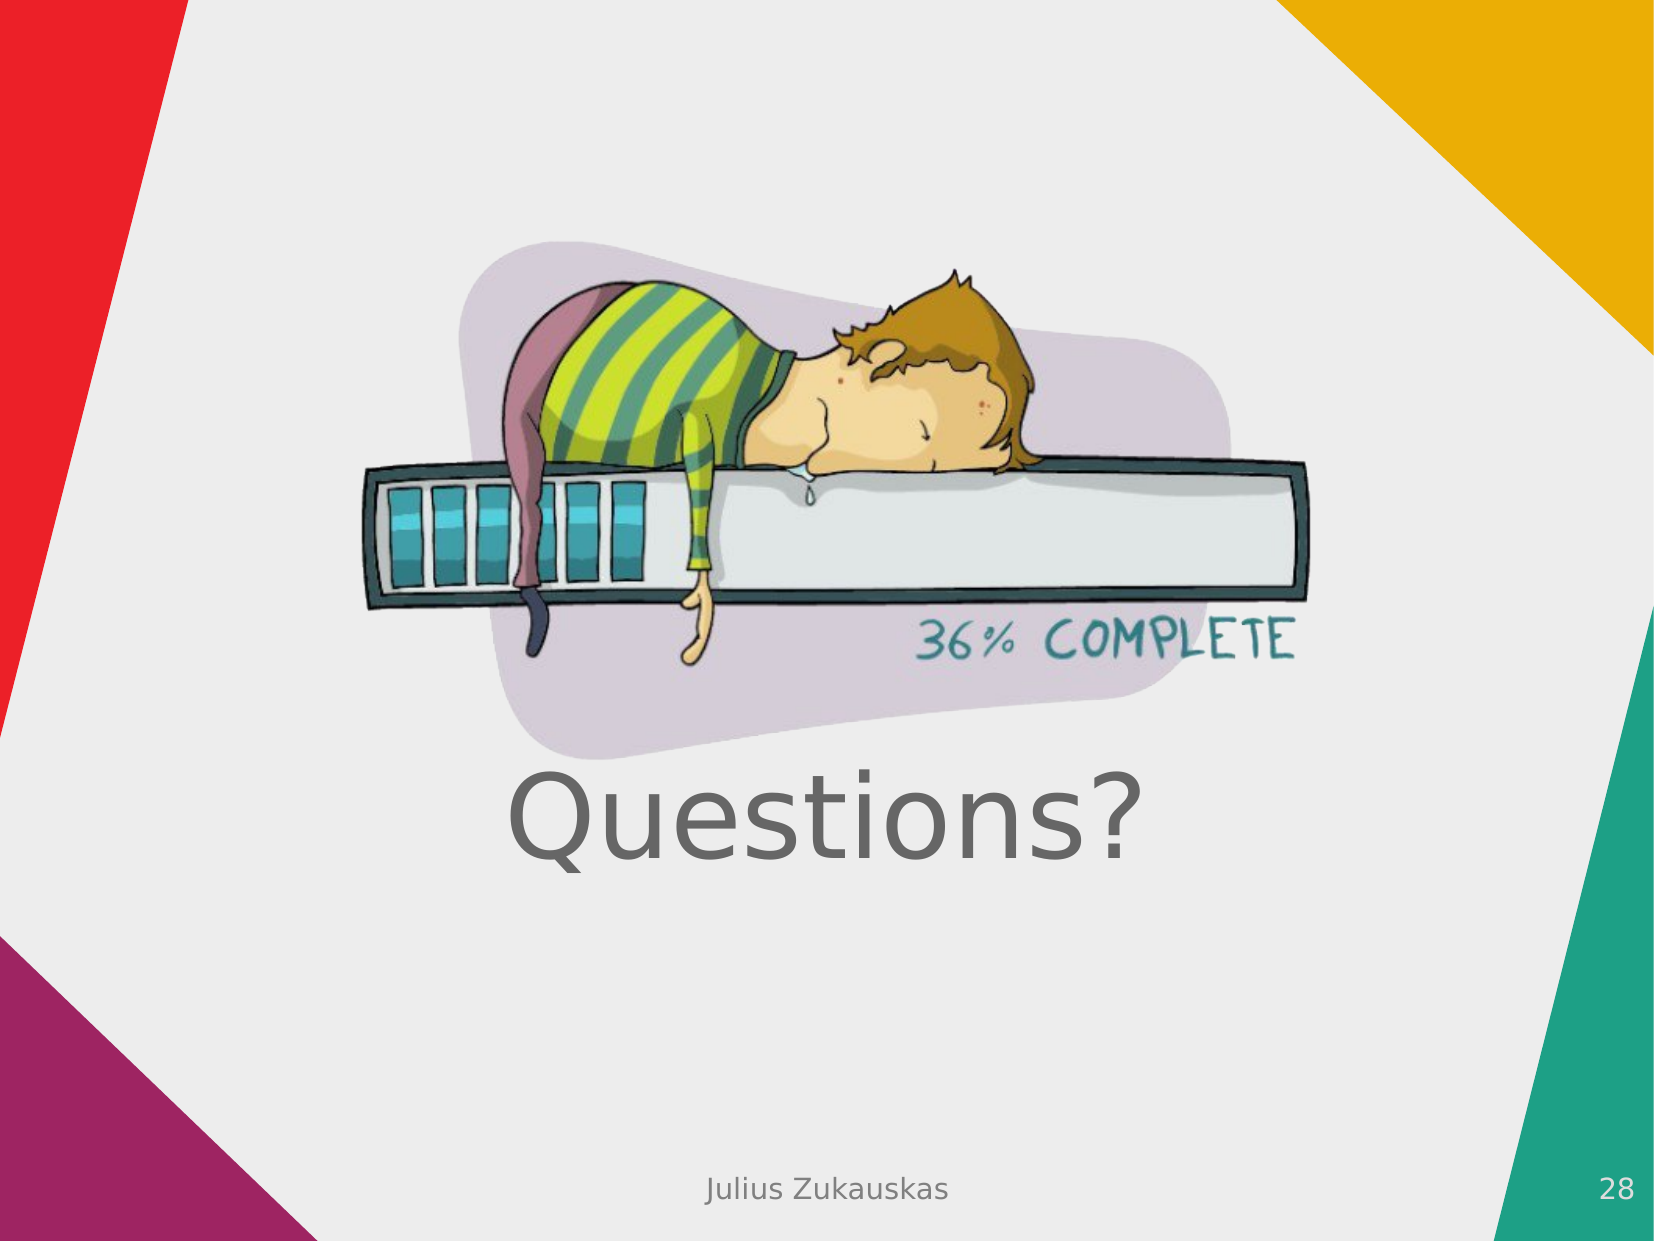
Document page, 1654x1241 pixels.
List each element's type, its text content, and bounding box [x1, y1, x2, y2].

picture [321, 206, 1353, 649]
subtitle Questions? [114, 649, 1539, 986]
